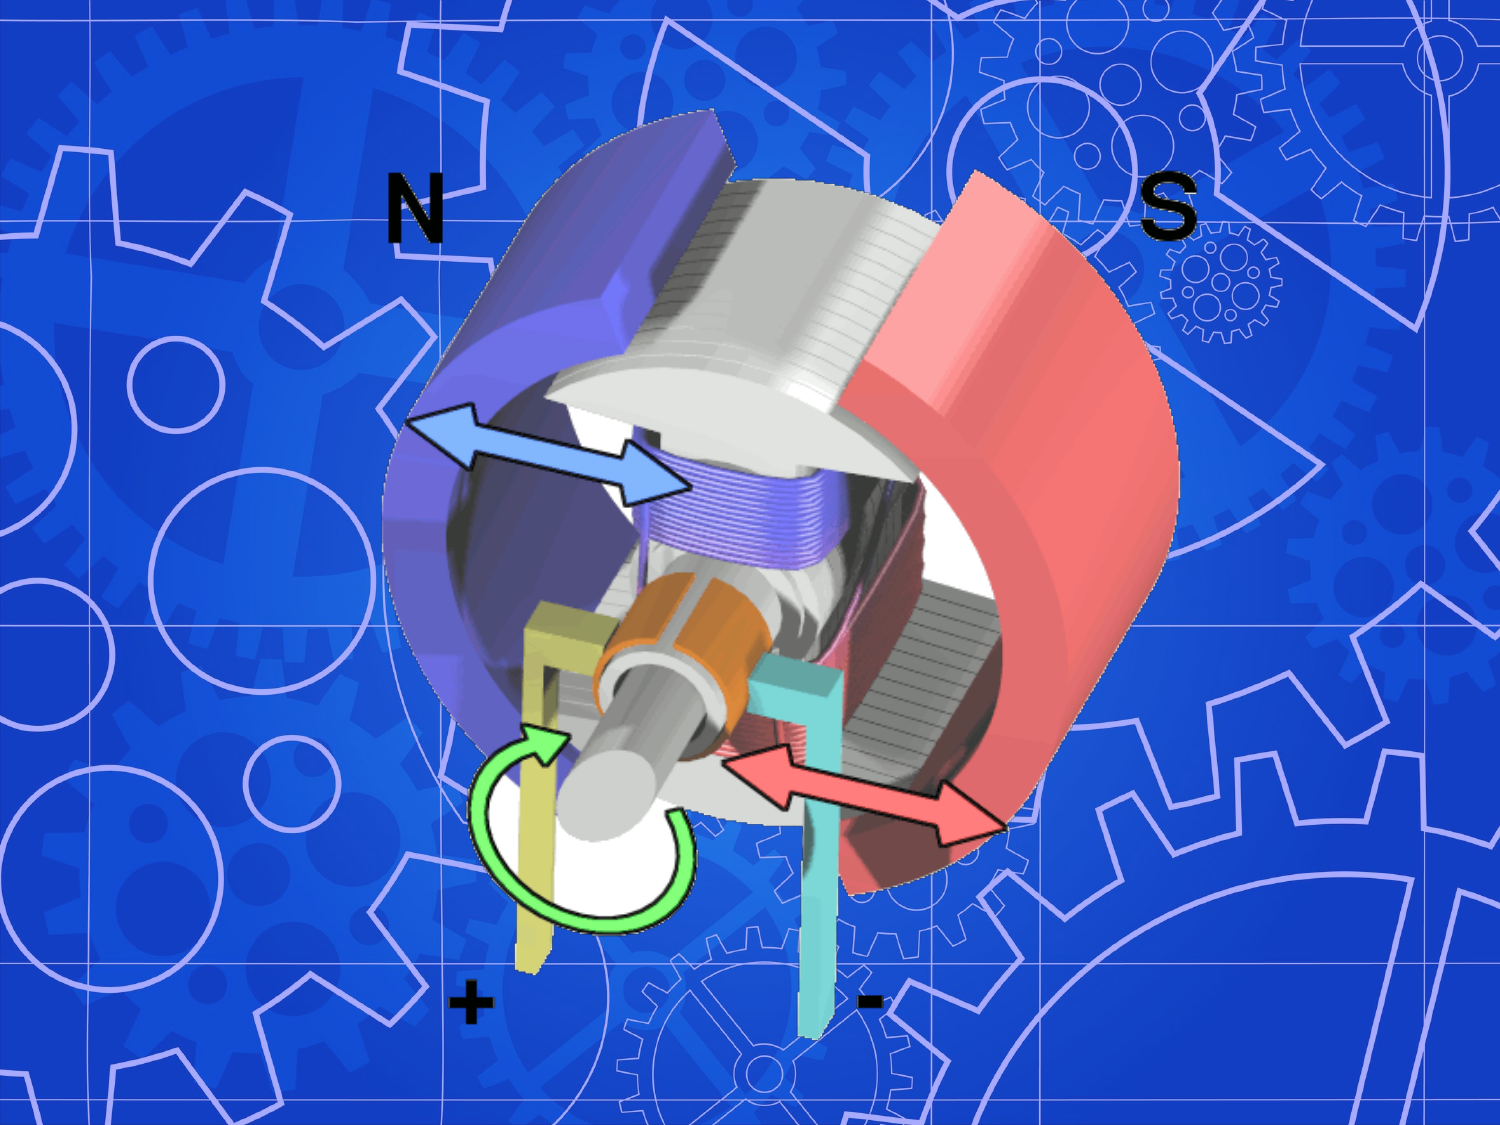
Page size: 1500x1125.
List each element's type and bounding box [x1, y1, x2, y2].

picture [236, 31, 1316, 1111]
